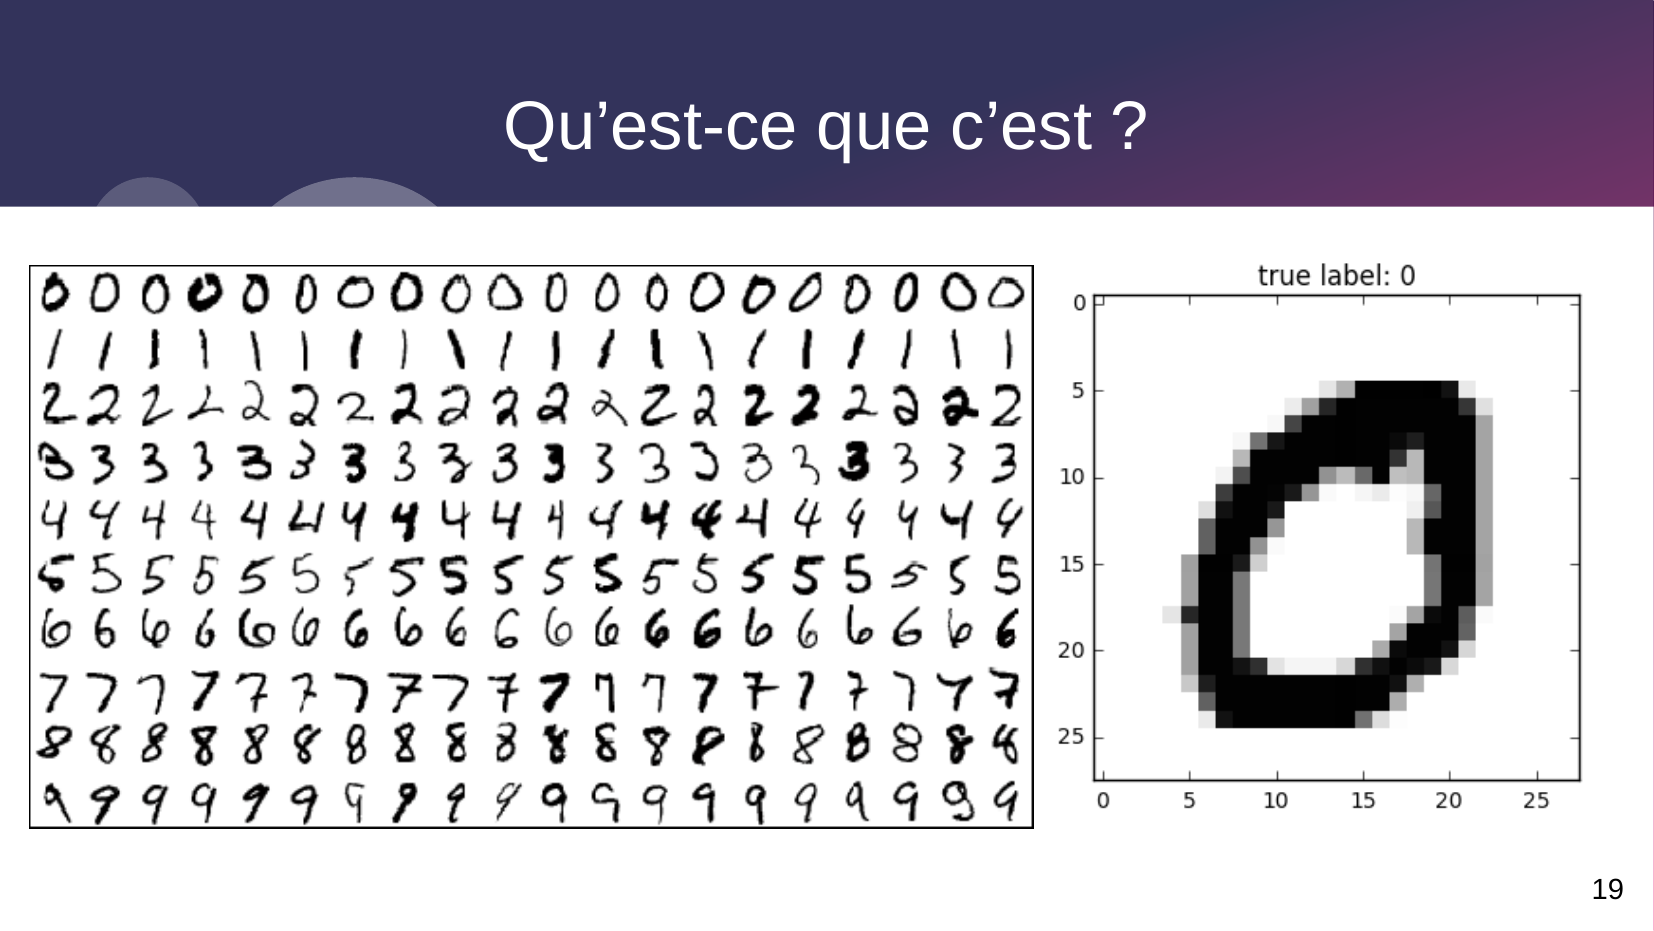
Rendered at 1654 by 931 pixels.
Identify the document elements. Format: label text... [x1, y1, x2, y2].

picture [1042, 248, 1595, 827]
title Qu’est-ce que c’est ? [88, 44, 1565, 207]
picture [29, 265, 1034, 829]
